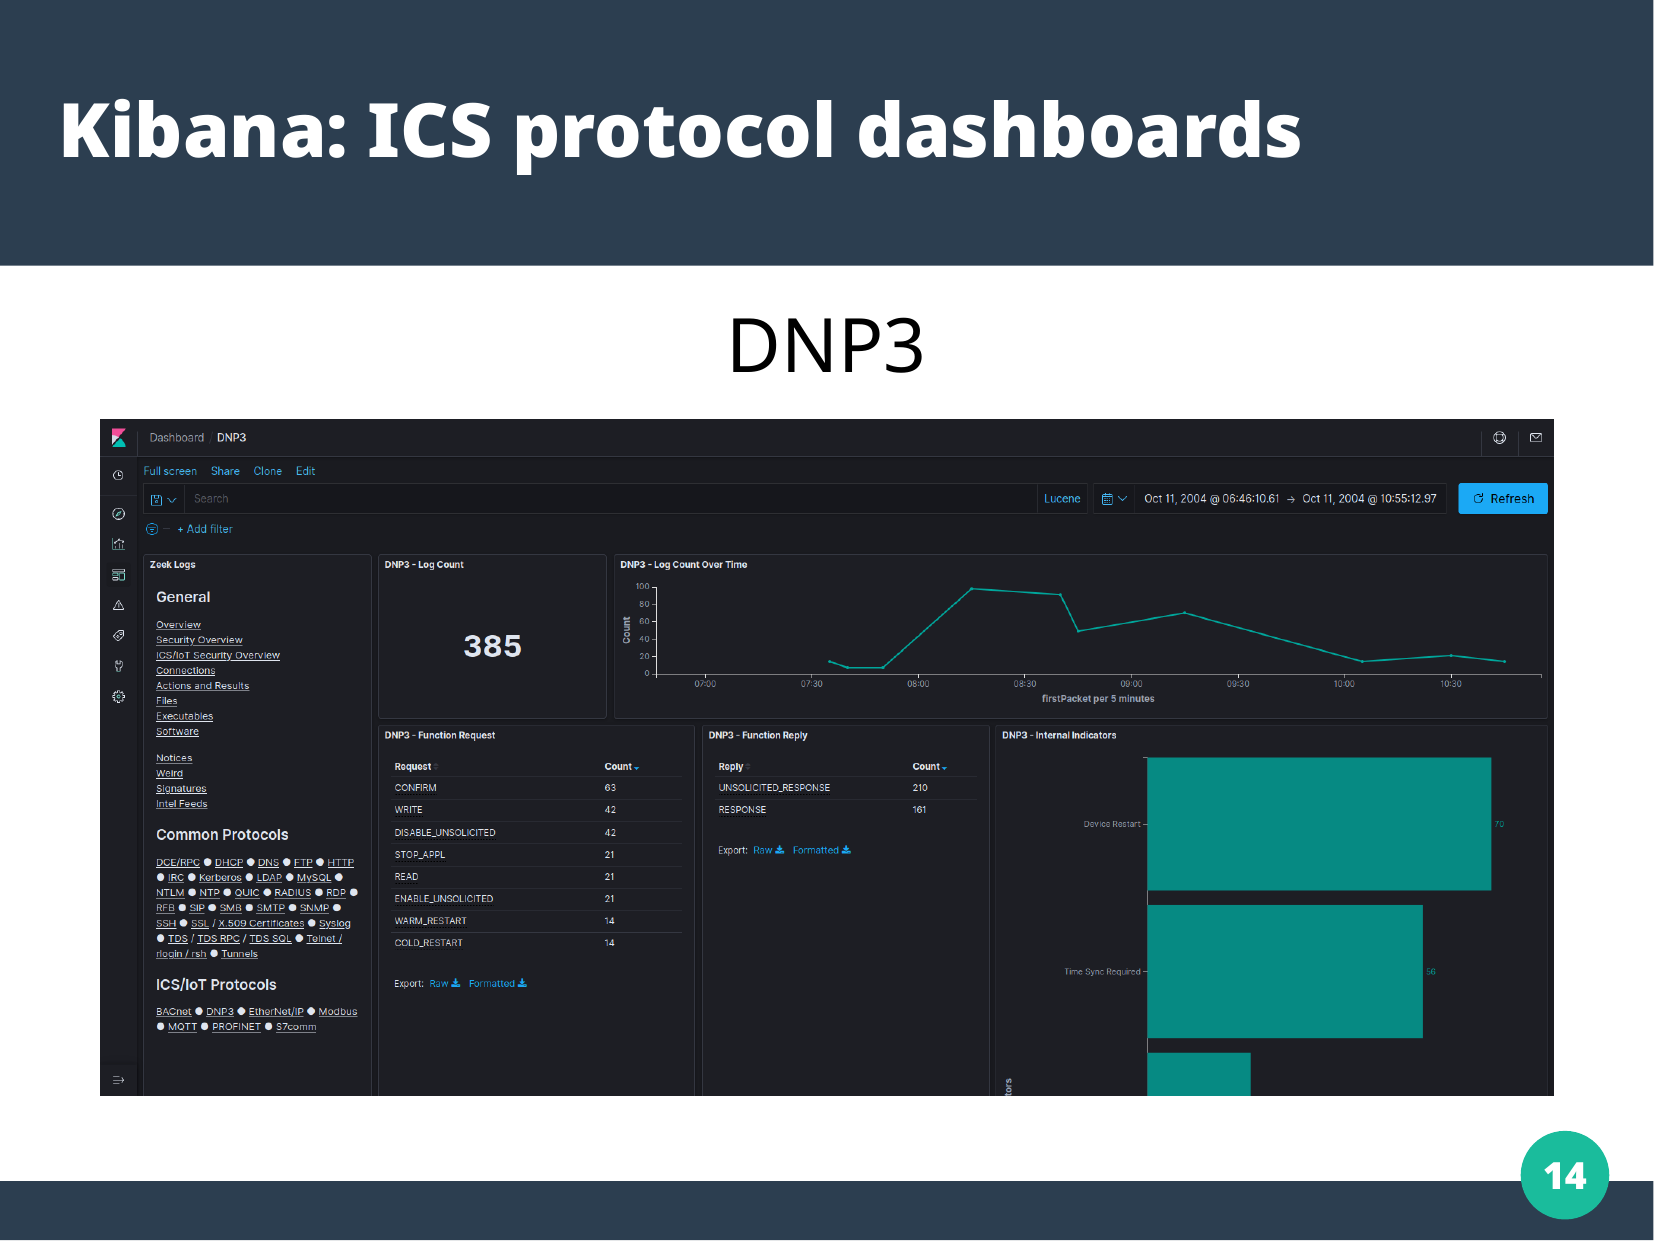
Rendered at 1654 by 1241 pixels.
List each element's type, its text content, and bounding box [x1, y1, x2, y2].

picture [100, 419, 1554, 1096]
text_box DNP3 [560, 284, 1093, 419]
title Kibana: ICS protocol dashboards [59, 49, 1595, 207]
